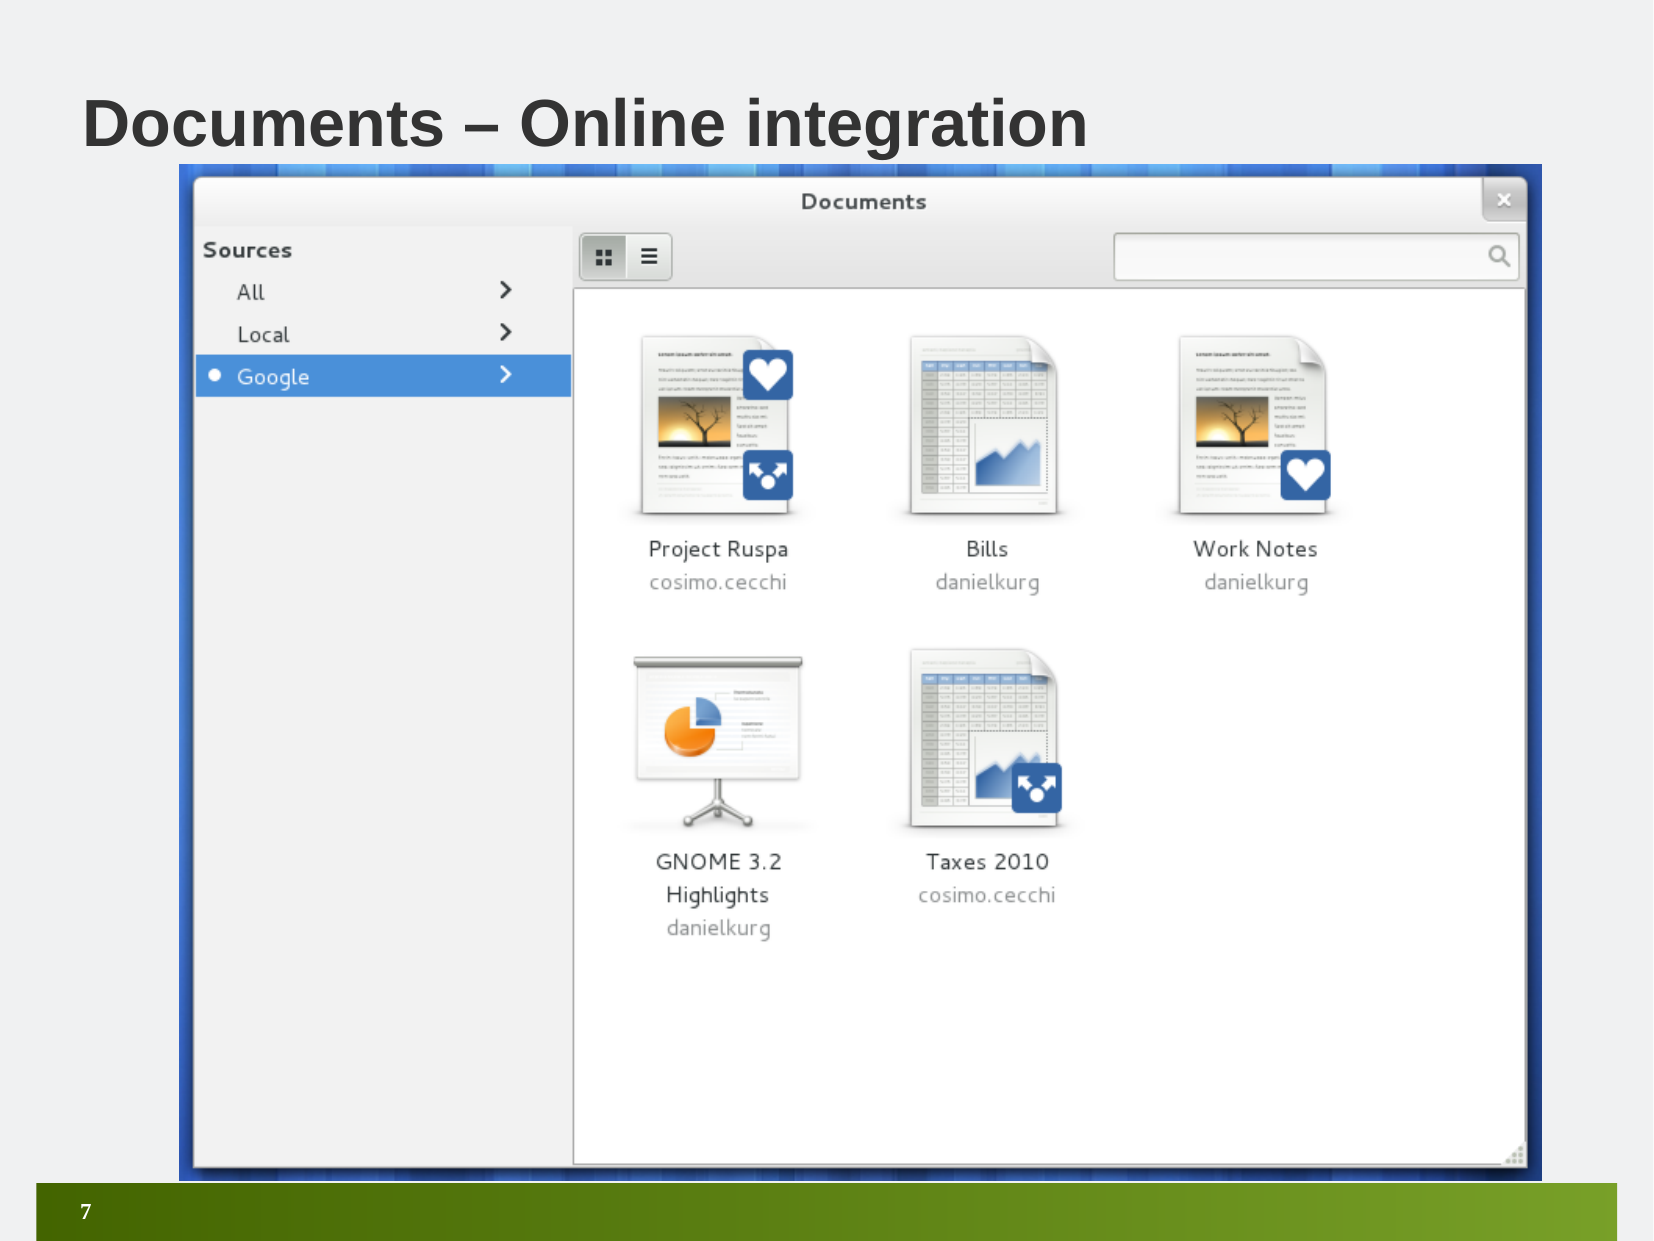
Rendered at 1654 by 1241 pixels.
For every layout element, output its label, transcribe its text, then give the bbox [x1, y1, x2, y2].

title Documents – Online integration [82, 49, 1571, 198]
picture [0, 0, 1654, 1241]
